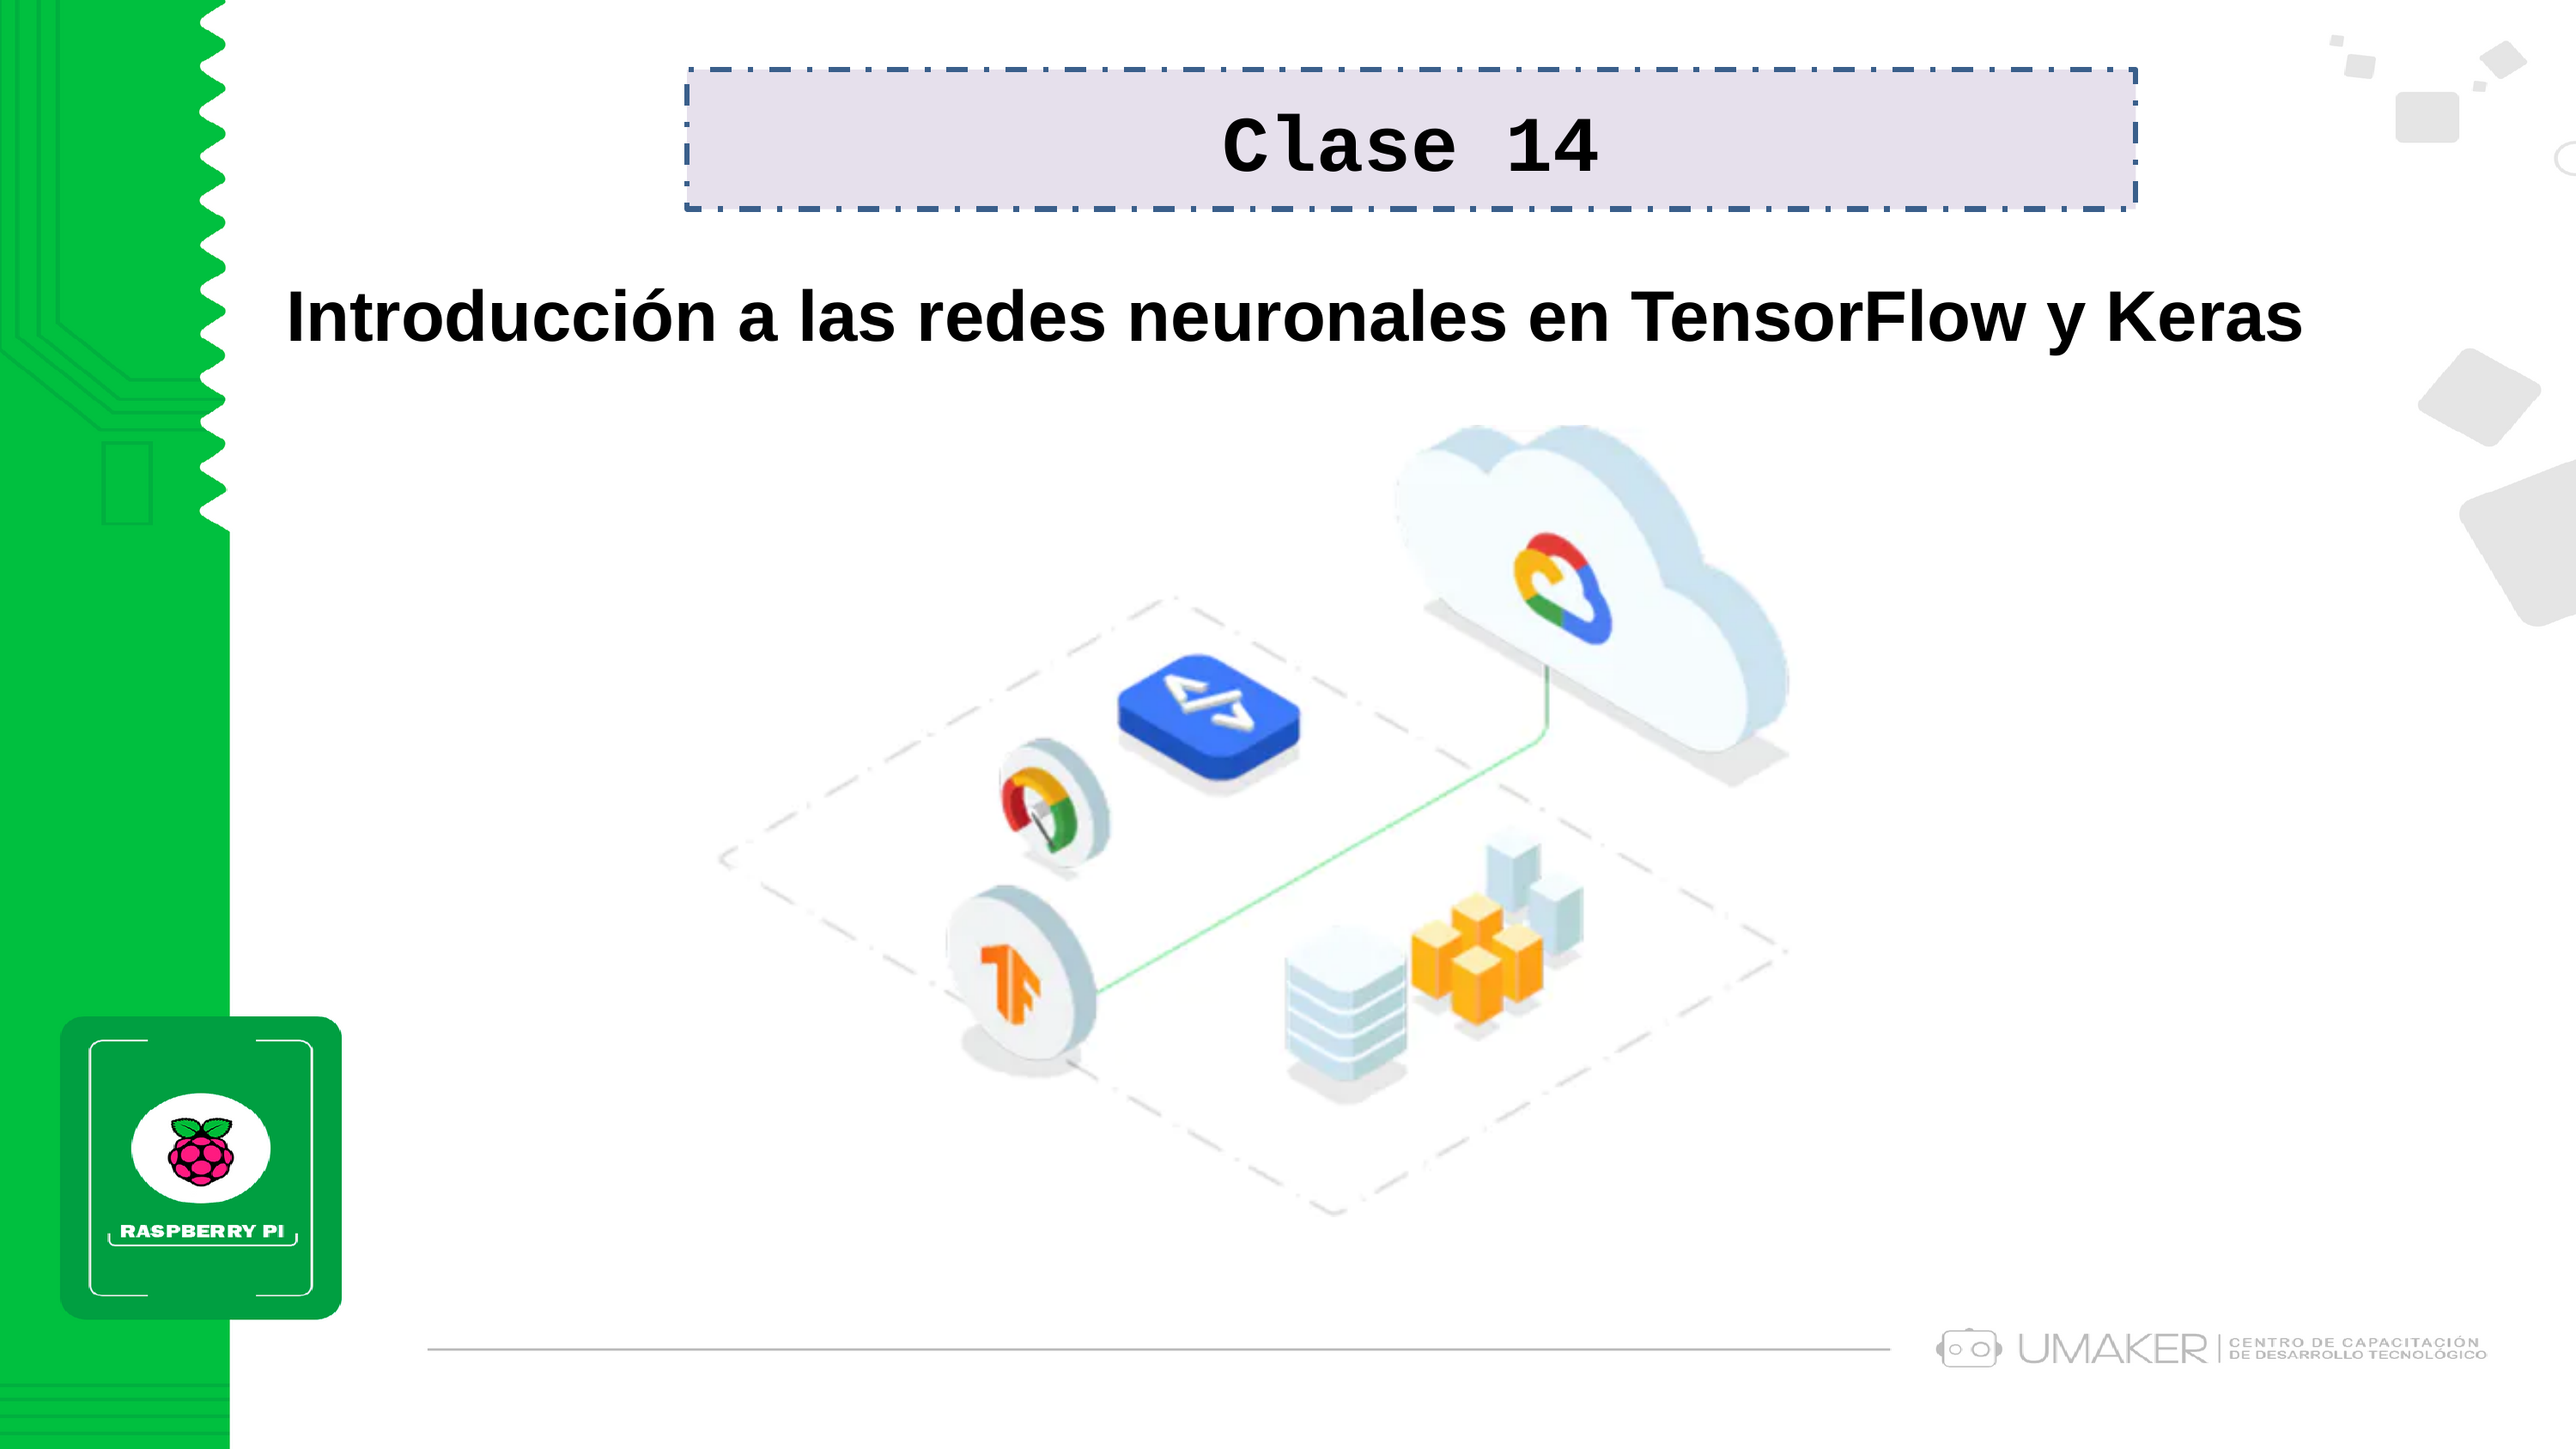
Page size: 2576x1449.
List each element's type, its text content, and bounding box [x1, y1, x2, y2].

text_box Clase 14 [687, 70, 2136, 209]
picture [0, 0, 2576, 1449]
text_box Introducción a las redes neuronales en TensorFlow y Keras [229, 264, 2363, 416]
